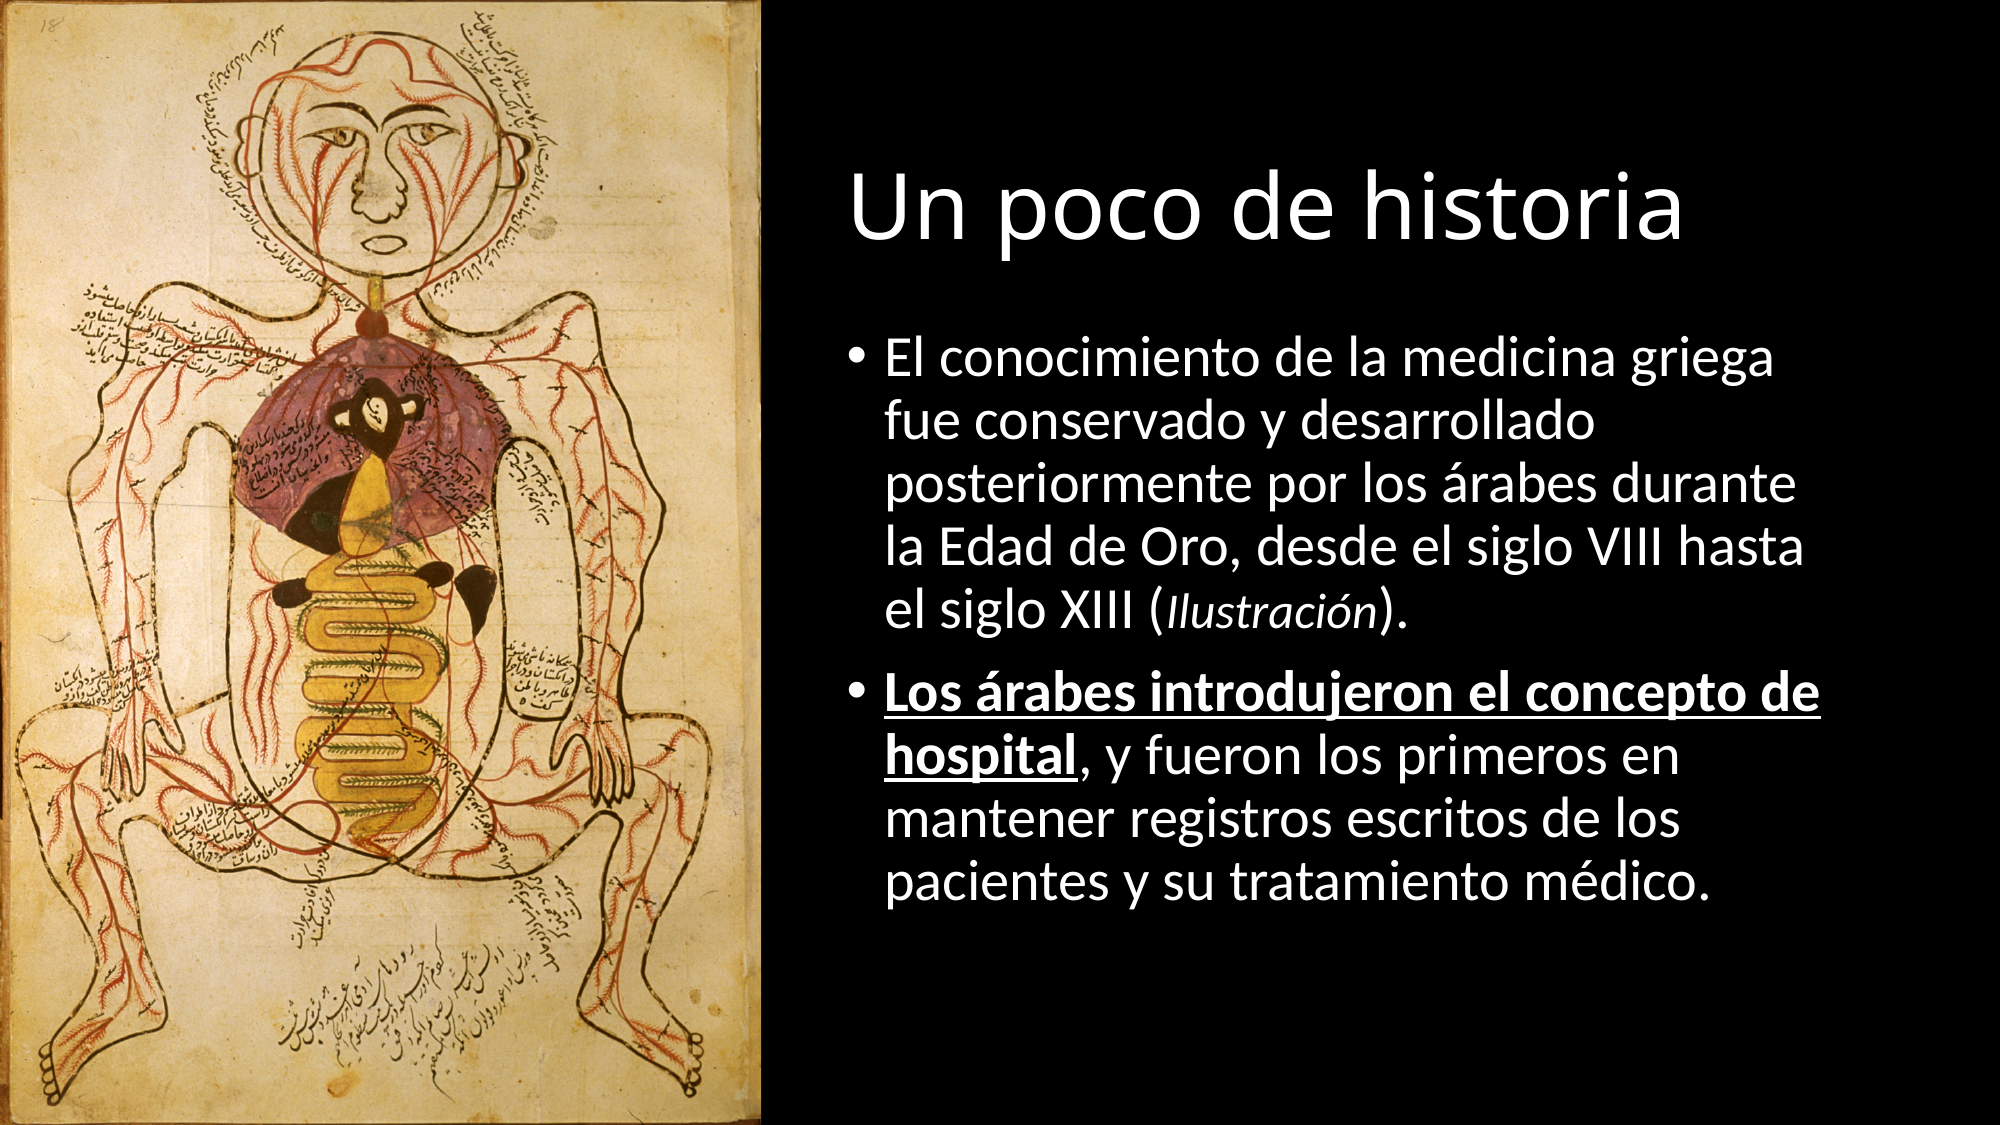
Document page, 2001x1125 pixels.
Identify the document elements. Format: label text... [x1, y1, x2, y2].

picture [0, 0, 762, 1125]
title Un poco de historia [831, 59, 1845, 319]
list El conocimiento de la medicina griega fue conservado y desarrollado posteriormente por los árabes durante la Edad de Oro, desde el siglo VIII hasta el siglo XIII (Ilustración). Los árabes introdujeron el concepto de hospital, y fueron los primeros en mantener registros escritos de los pacientes y su tratamiento médico. [831, 319, 1845, 1014]
